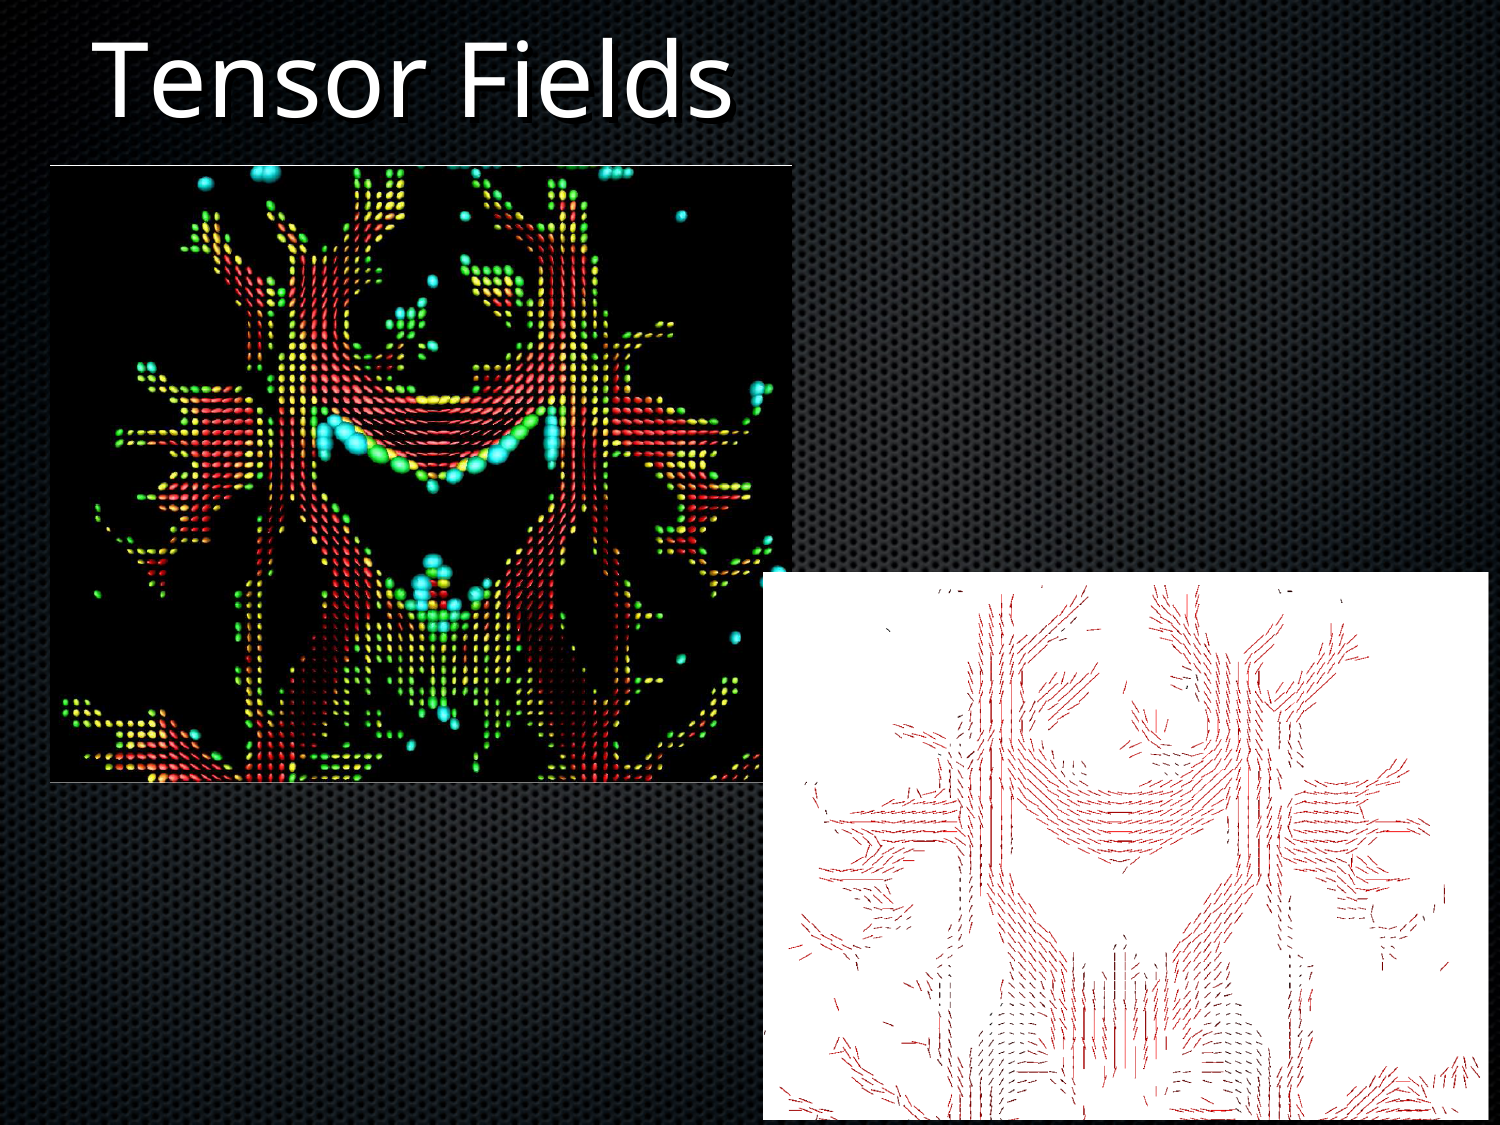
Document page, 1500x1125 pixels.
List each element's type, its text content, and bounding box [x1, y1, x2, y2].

picture [0, 0, 1500, 1125]
title Tensor Fields [82, 5, 1387, 272]
